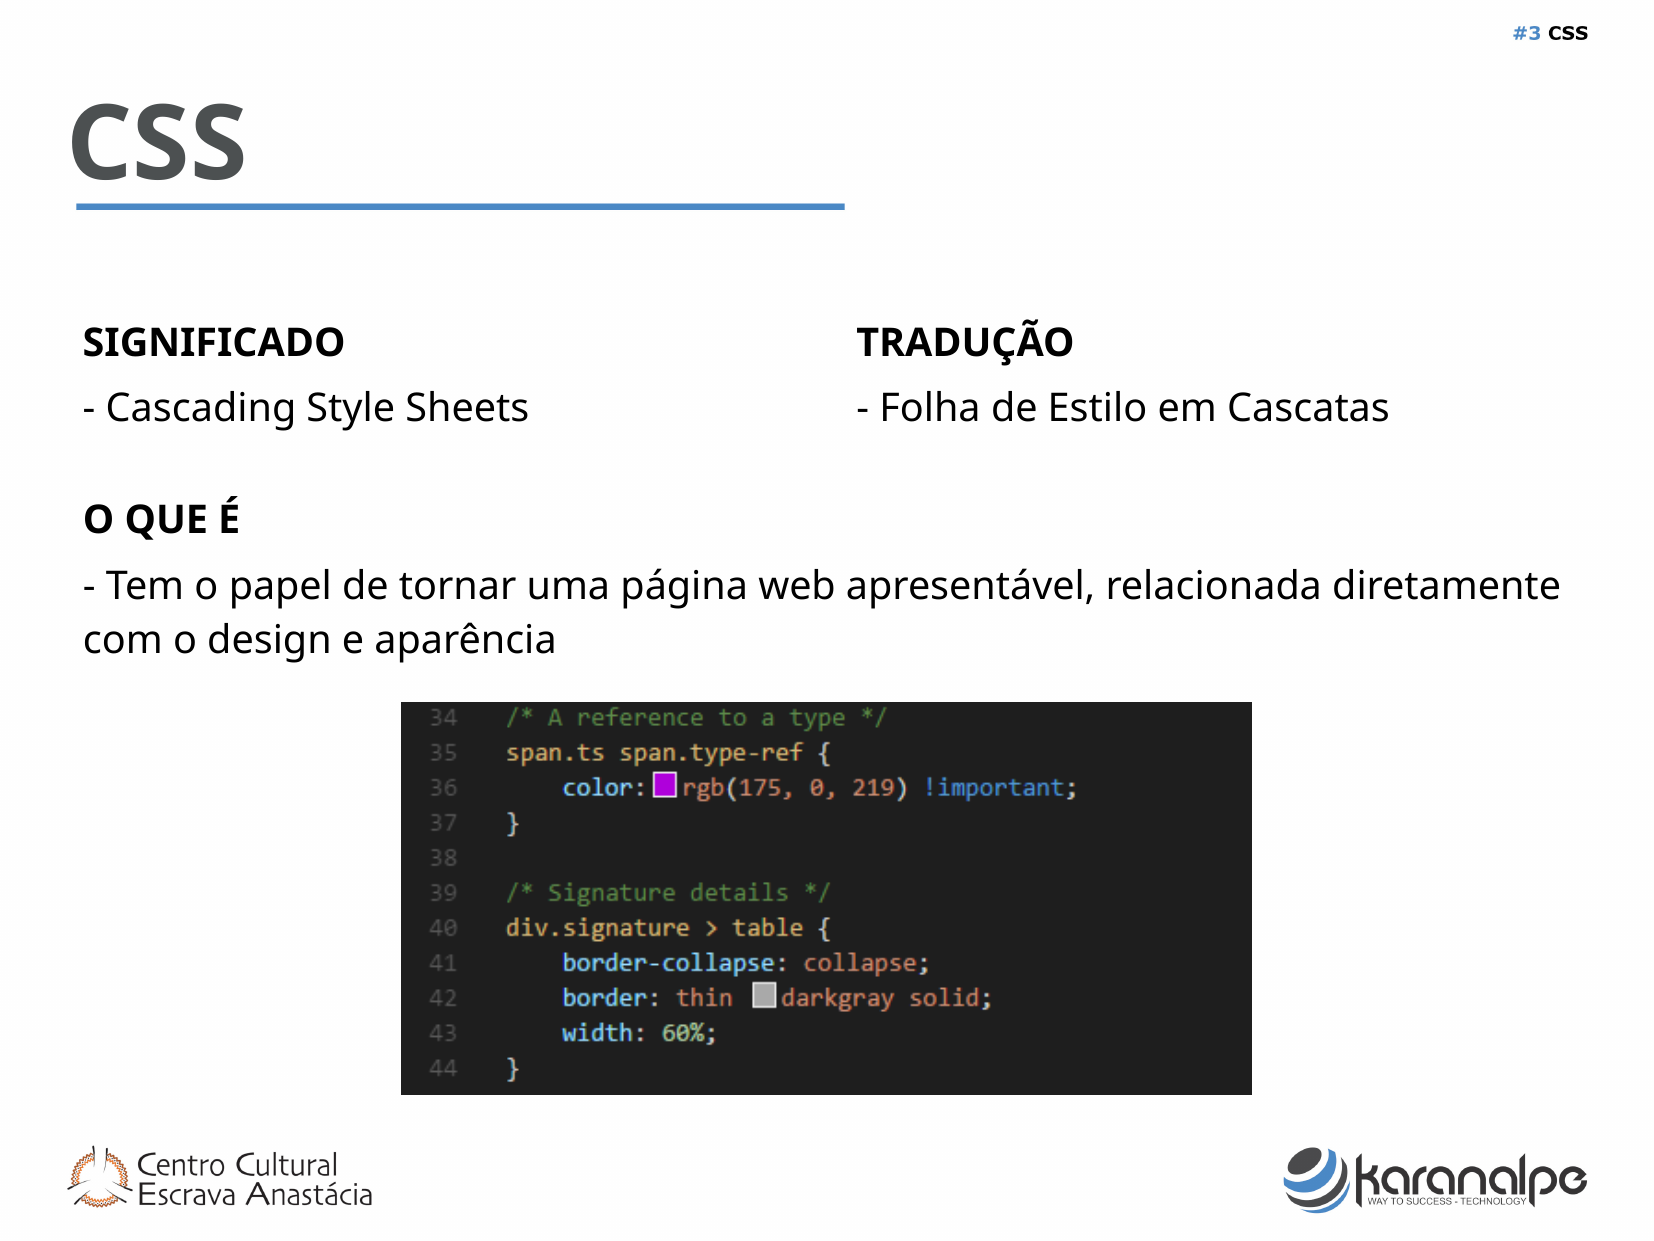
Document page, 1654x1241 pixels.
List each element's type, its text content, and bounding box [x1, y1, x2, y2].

picture [0, 0, 1654, 1241]
text_box O QUE É - Tem o papel de tornar uma página web apresentável, relacionada diretamente com o design e aparência [68, 484, 1595, 649]
list SIGNIFICADO - Cascading Style Sheets [82, 313, 768, 484]
list TRADUÇÃO - Folha de Estilo em Cascatas [856, 313, 1542, 484]
title CSS [66, 35, 1555, 243]
